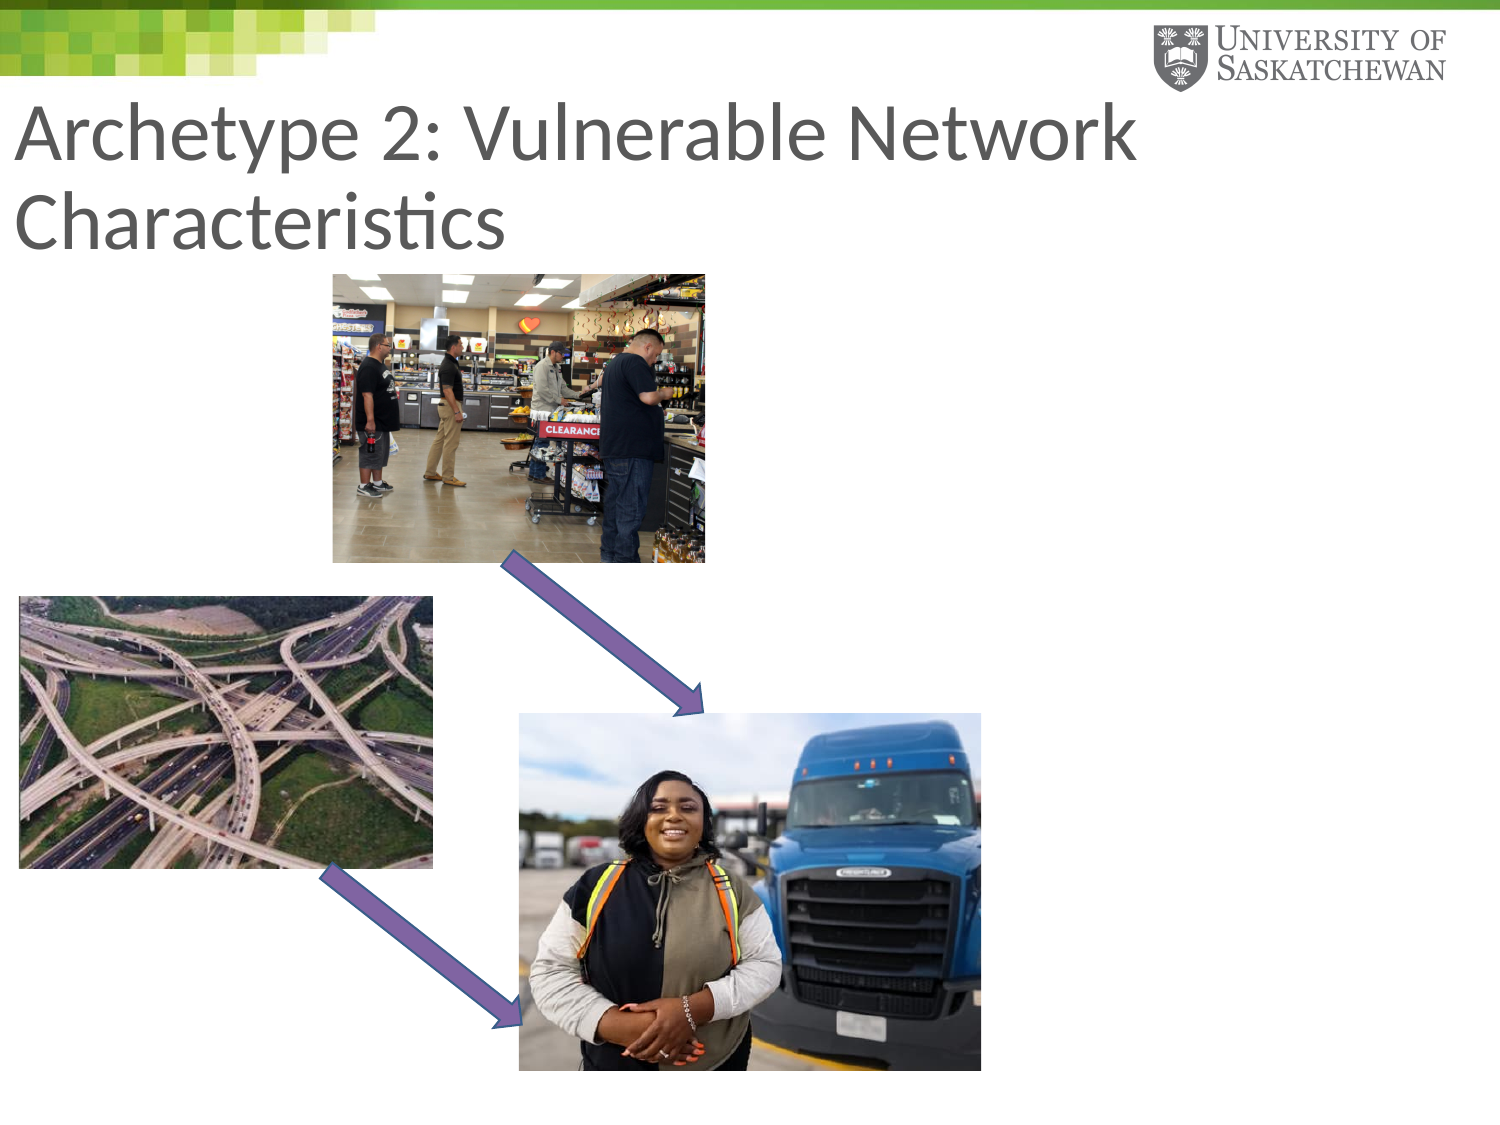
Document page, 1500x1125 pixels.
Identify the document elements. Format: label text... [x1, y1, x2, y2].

picture [18, 596, 433, 869]
picture [518, 713, 982, 1071]
picture [181, 241, 195, 245]
picture [0, 241, 1500, 563]
text_box [319, 862, 522, 1028]
title Archetype 2: Vulnerable Network Characteristics [0, 115, 1500, 241]
text_box [501, 550, 703, 716]
picture [113, 241, 127, 245]
picture [482, 241, 496, 245]
picture [0, 0, 1500, 115]
picture [369, 241, 383, 245]
